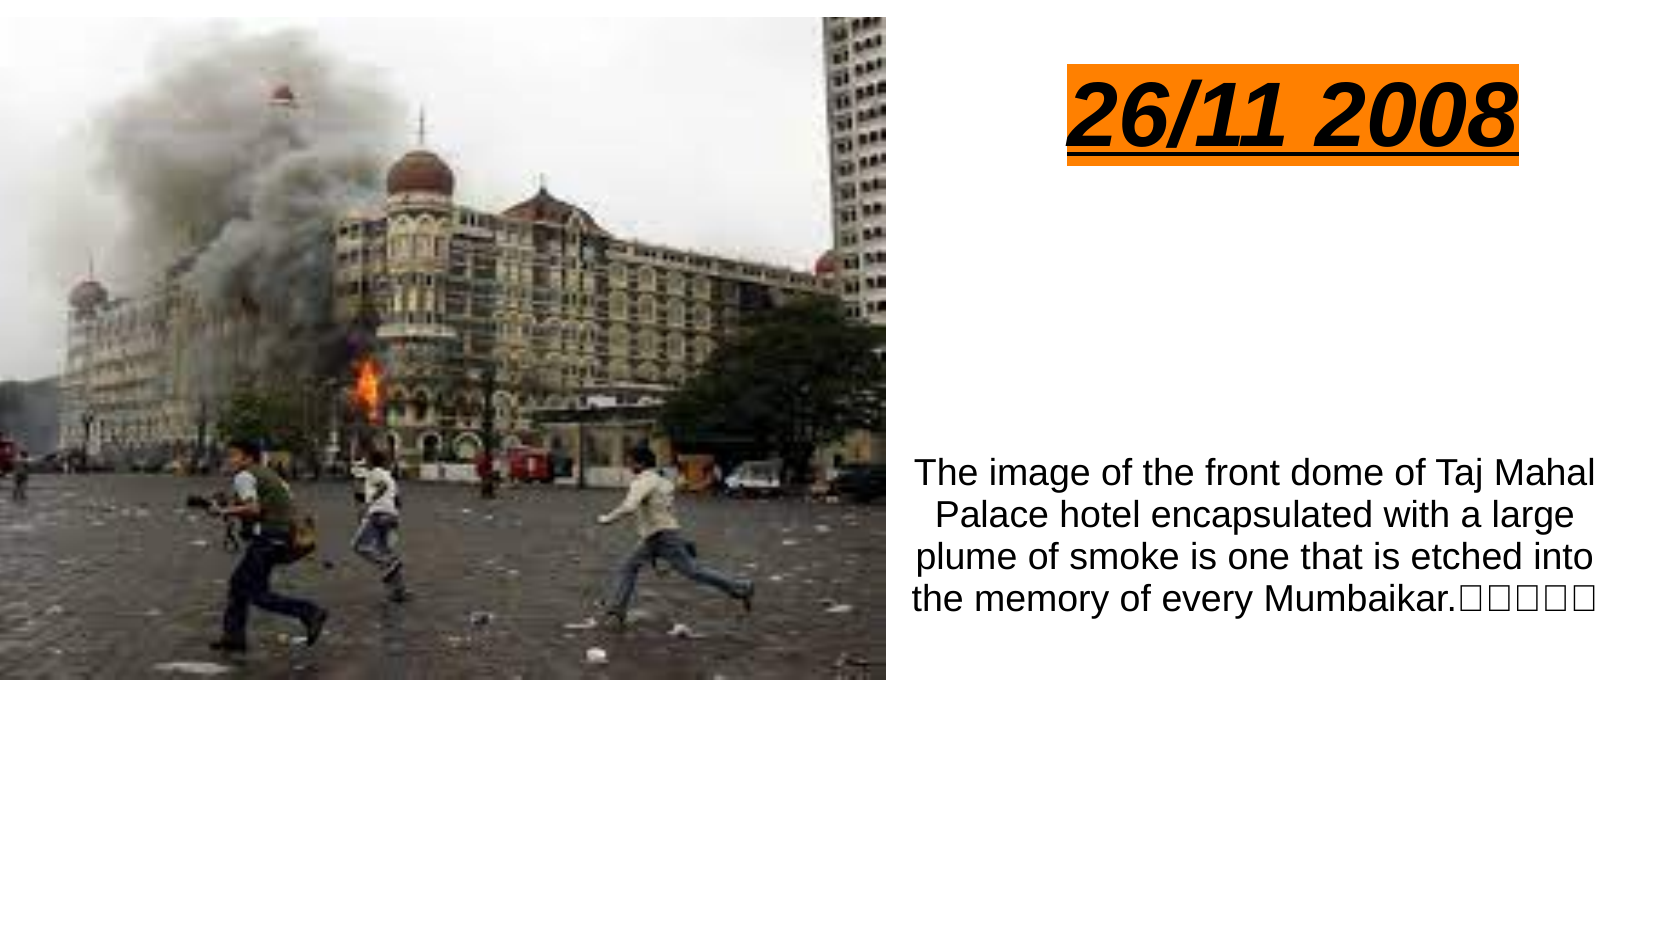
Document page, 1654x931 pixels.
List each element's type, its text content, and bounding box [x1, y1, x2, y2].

title 26/11 2008 [886, 37, 1654, 193]
subtitle The image of the front dome of Taj Mahal Palace hotel encapsulated with a large plume of smoke is one that is etched into the memory of every Mumbaikar.🔫🔫🔫🔫🔫 [885, 387, 1625, 683]
picture [0, 17, 886, 680]
